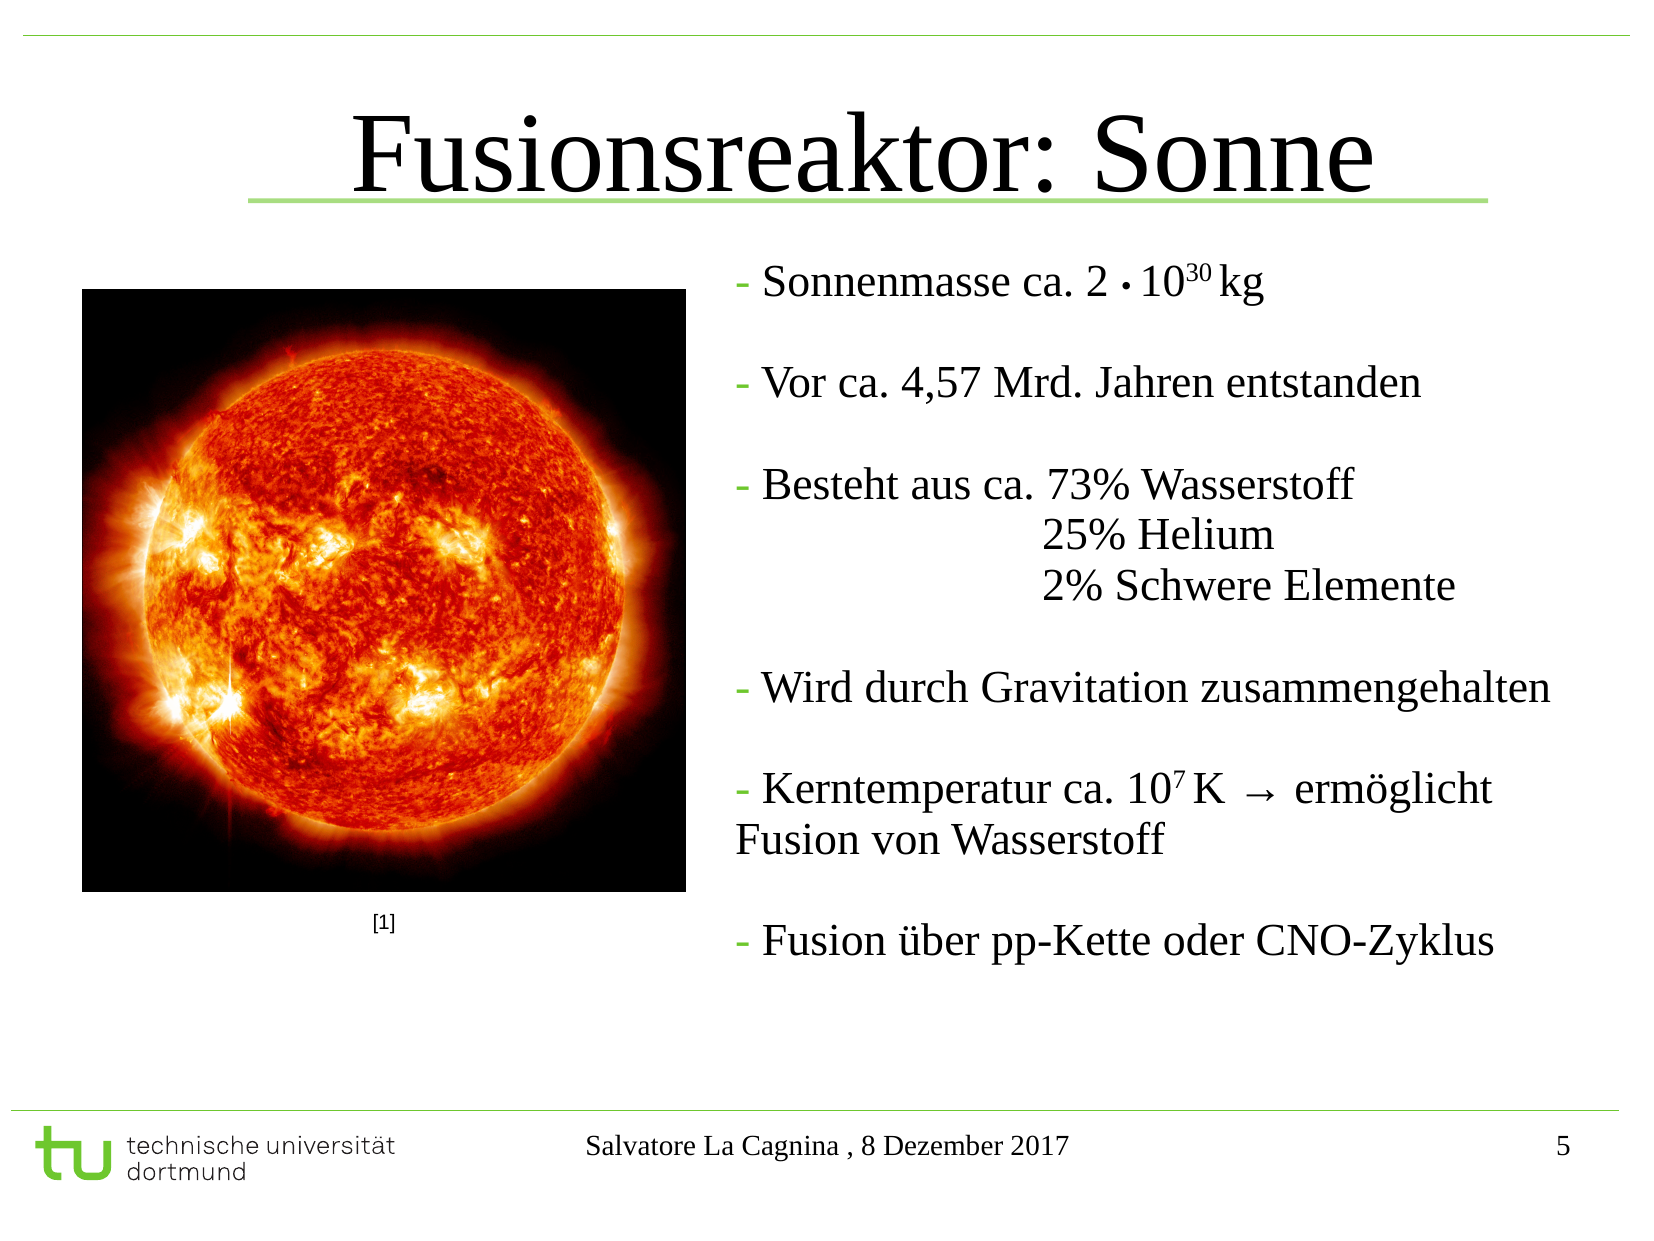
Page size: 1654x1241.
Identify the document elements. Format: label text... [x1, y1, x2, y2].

text_box - Sonnenmasse ca. 2 • 1030 kg - Vor ca. 4,57 Mrd. Jahren entstanden - Besteht aus ca. 73% Wasserstoff 25% Helium 2% Schwere Elemente - Wird durch Gravitation zusammengehalten - Kerntemperatur ca. 107 K → ermöglicht Fusion von Wasserstoff - Fusion über pp-Kette oder CNO-Zyklus [720, 248, 1630, 974]
picture [82, 289, 686, 892]
text_box [1] [242, 903, 526, 1069]
chart [35, 1125, 461, 1241]
title Fusionsreaktor: Sonne [82, 49, 1571, 257]
